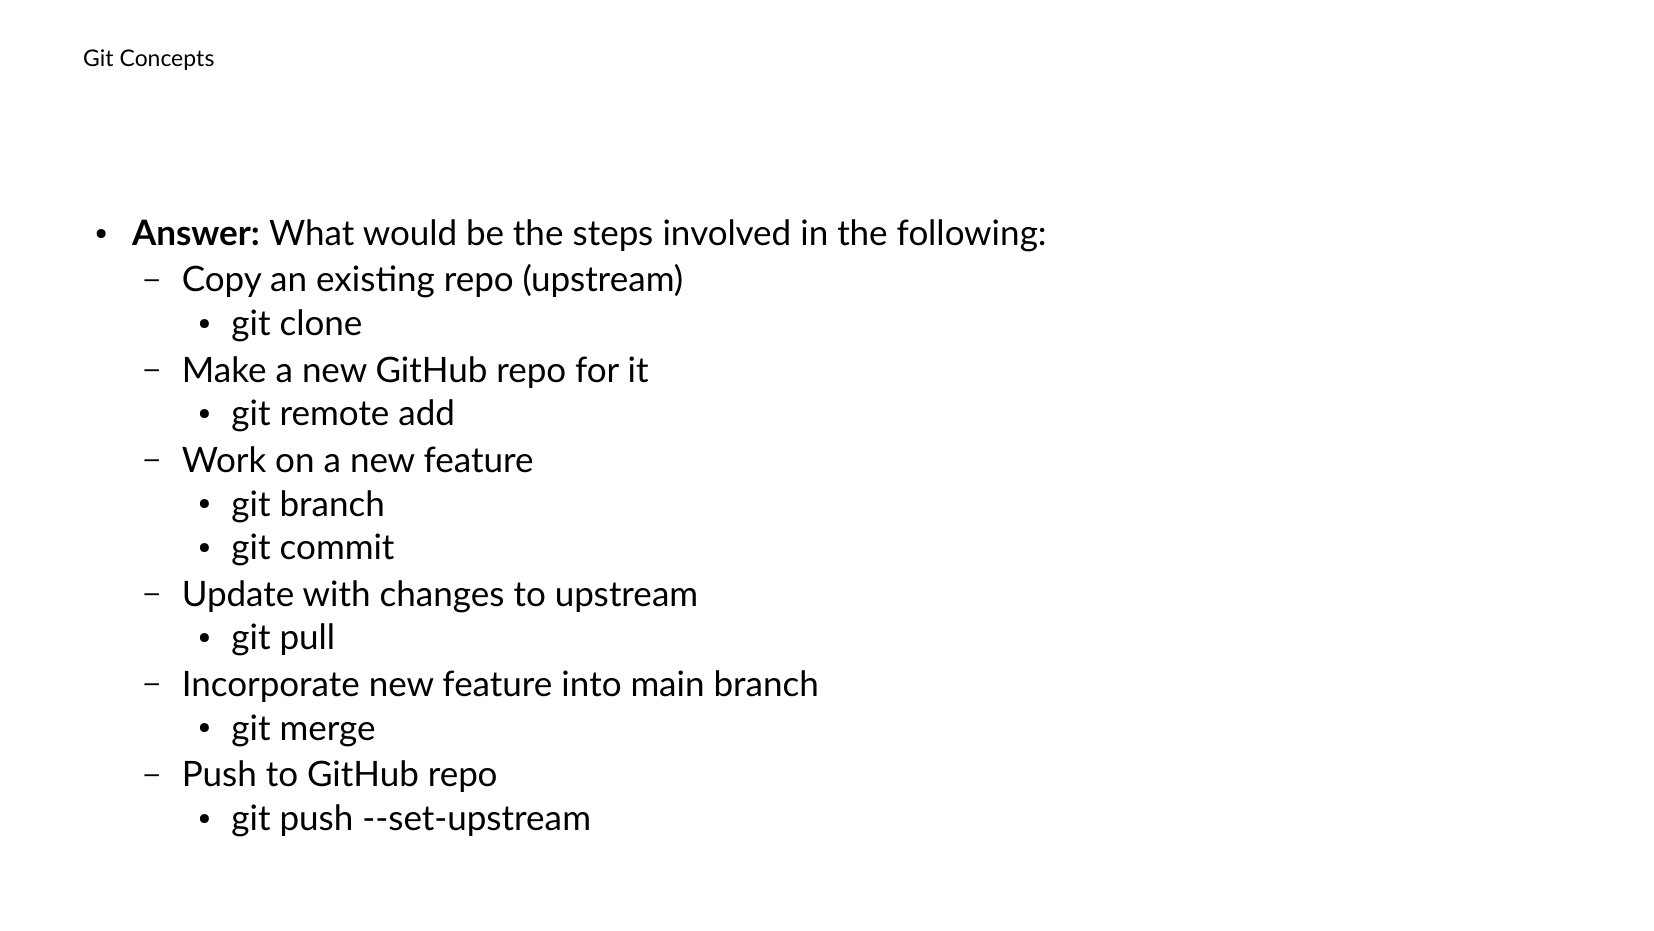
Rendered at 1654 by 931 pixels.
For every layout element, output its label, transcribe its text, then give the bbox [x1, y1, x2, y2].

title Git Concepts [83, 0, 1571, 119]
list Answer: What would be the steps involved in the following: Copy an existing repo (upstream) git clone Make a new GitHub repo for it git remote add Work on a new feature git branch git commit Update with changes to upstream git pull Incorporate new feature into main branch git merge Push to GitHub repo git push --set-upstream [82, 217, 1571, 839]
